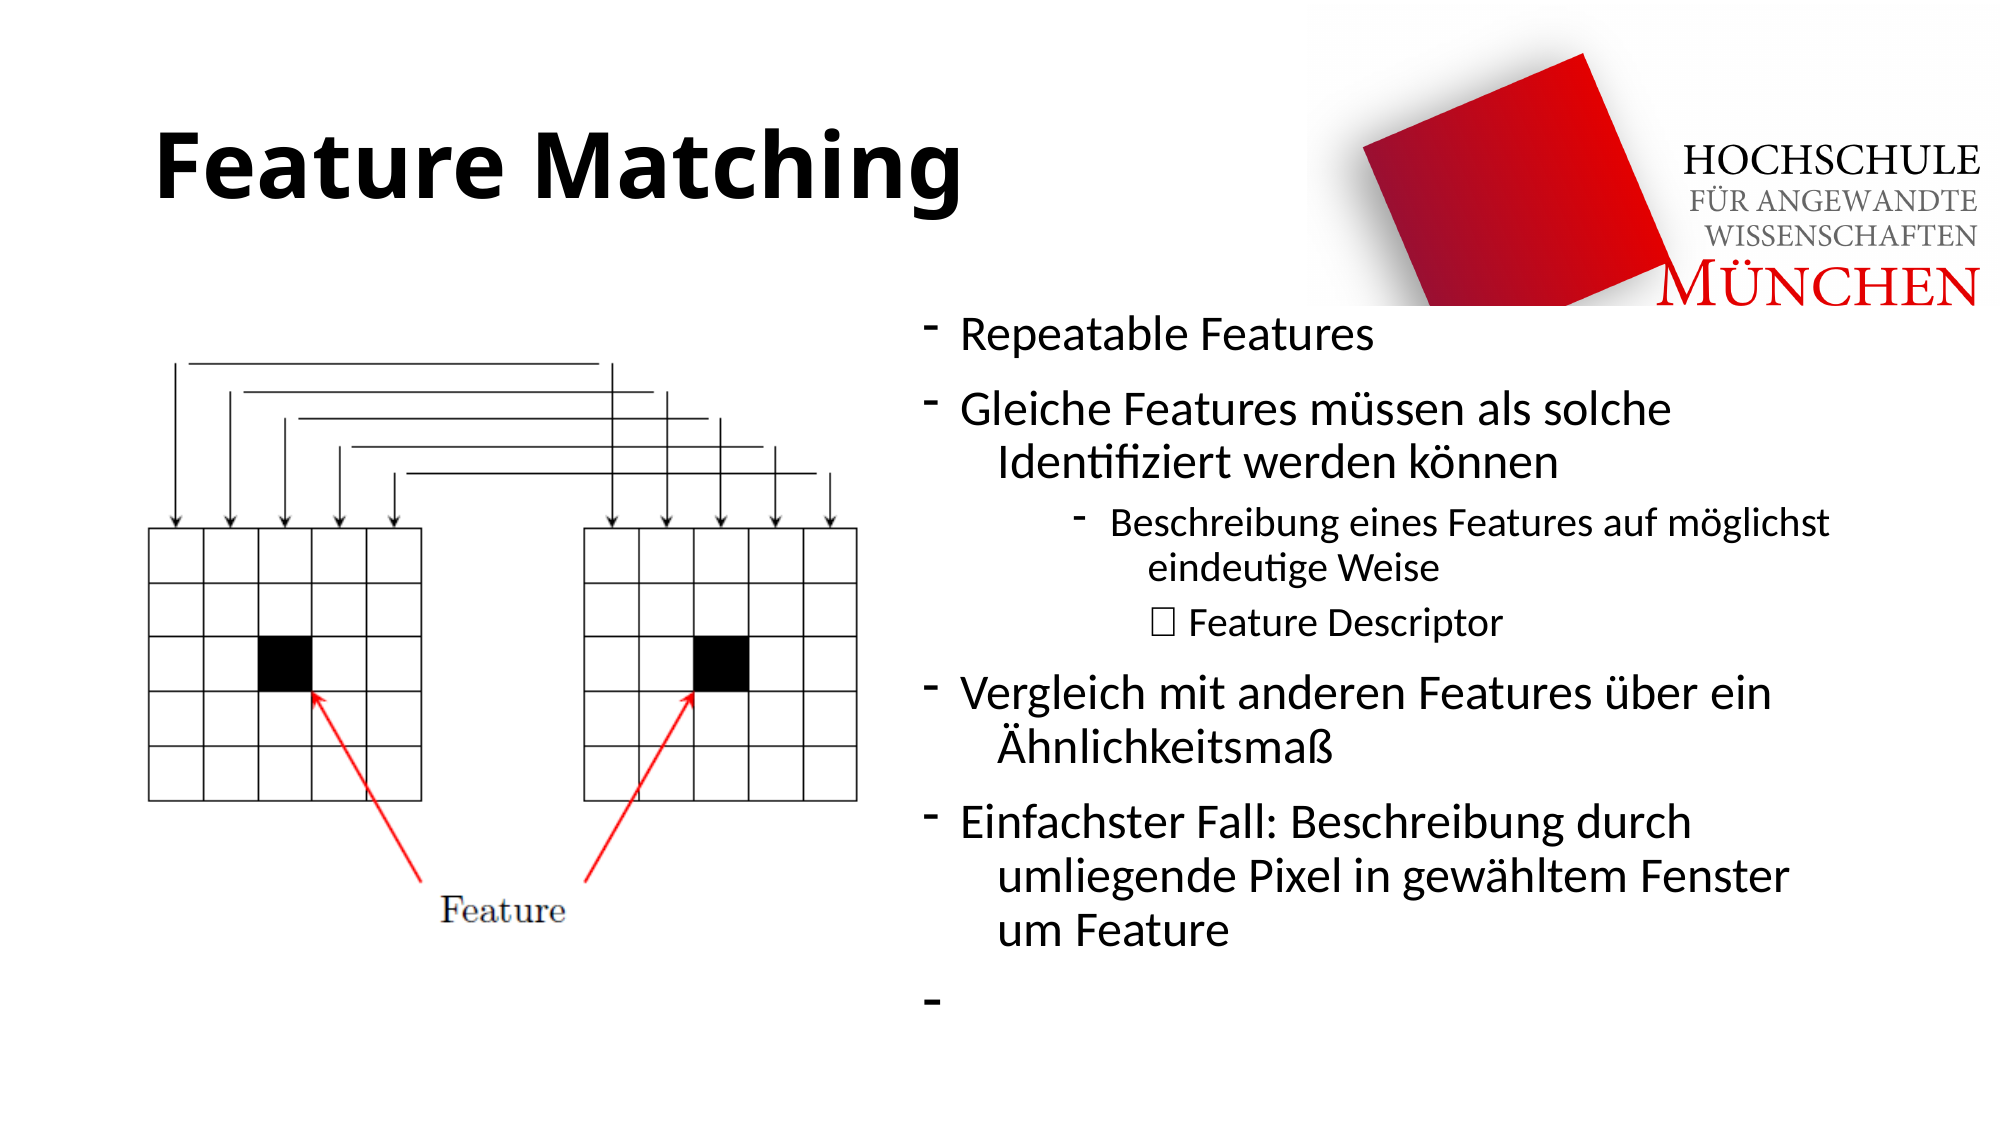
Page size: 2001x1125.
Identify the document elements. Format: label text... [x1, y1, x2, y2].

title Feature Matching [137, 59, 1863, 278]
list Repeatable Features Gleiche Features müssen als solche Identifiziert werden können Beschreibung eines Features auf möglichst eindeutige Weise  Feature Descriptor Vergleich mit anderen Features über ein Ähnlichkeitsmaß Einfachster Fall: Beschreibung durch umliegende Pixel in gewähltem Fenster um Feature [907, 299, 1863, 1014]
picture [117, 354, 875, 932]
